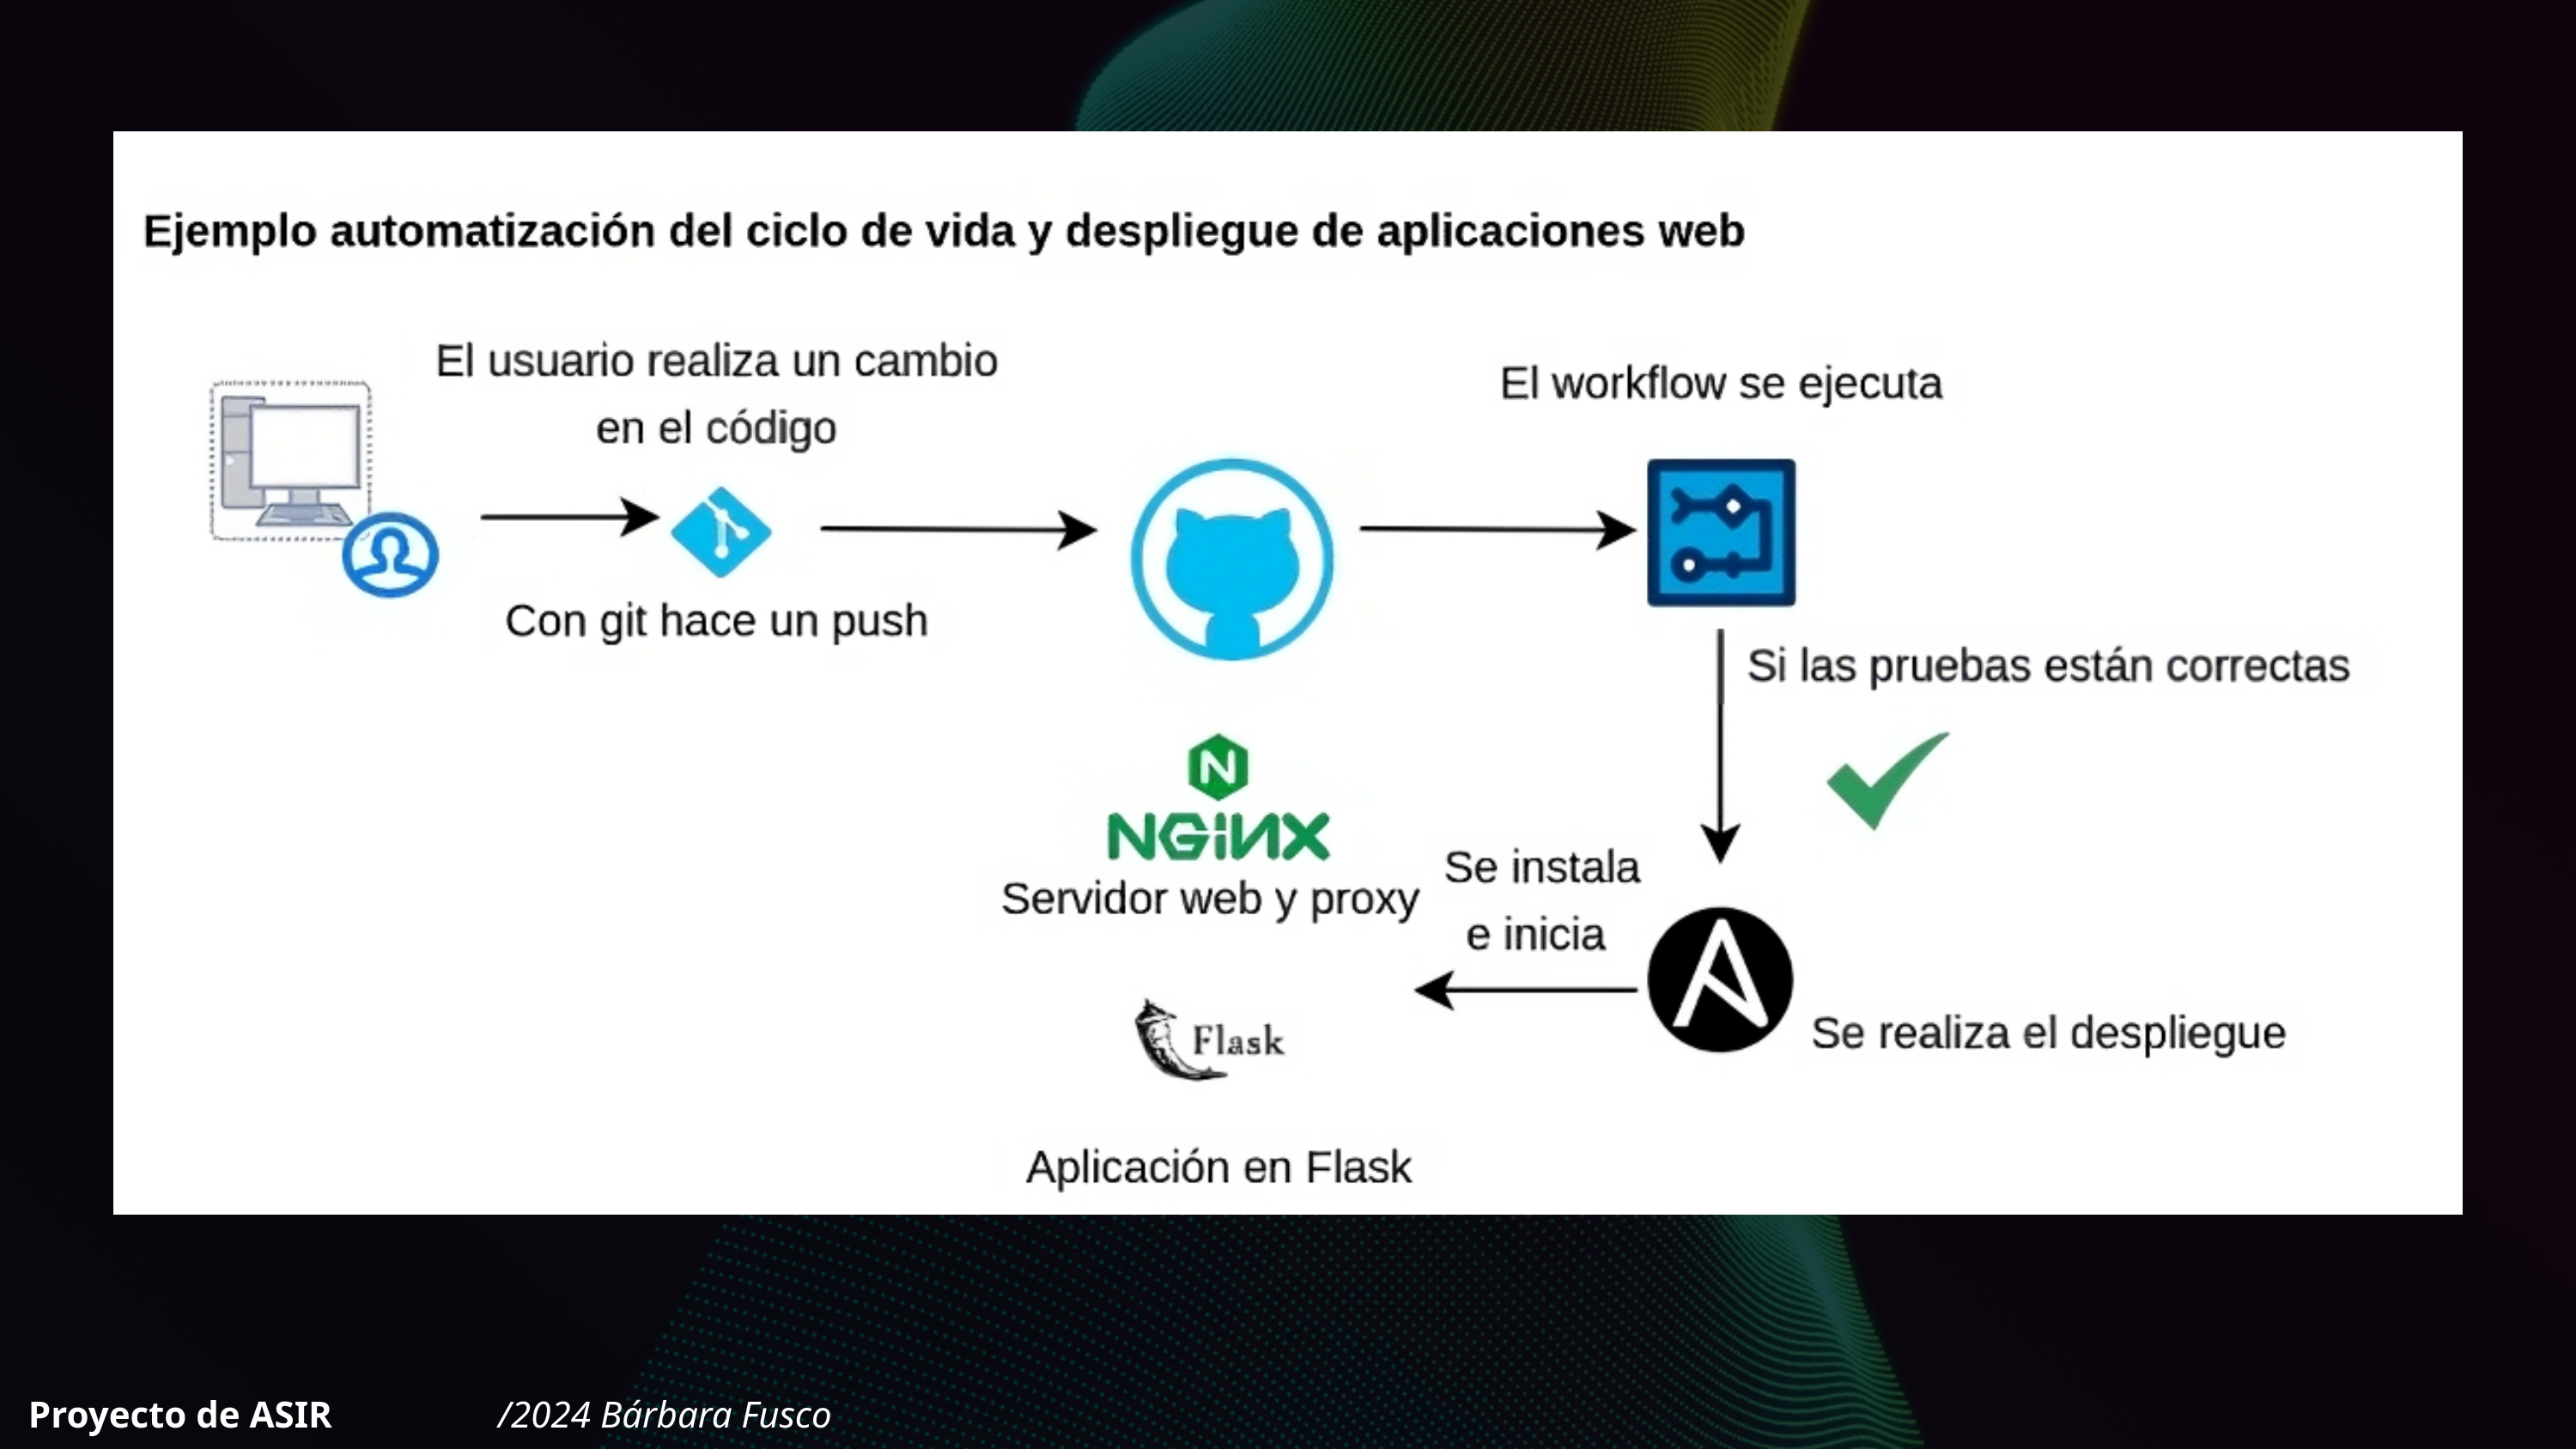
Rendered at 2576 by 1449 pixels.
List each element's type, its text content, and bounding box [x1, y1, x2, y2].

text_box [0, 0, 2576, 1449]
text_box /2024 Bárbara Fusco [498, 1395, 1067, 1435]
text_box Proyecto de ASIR [28, 1395, 498, 1435]
